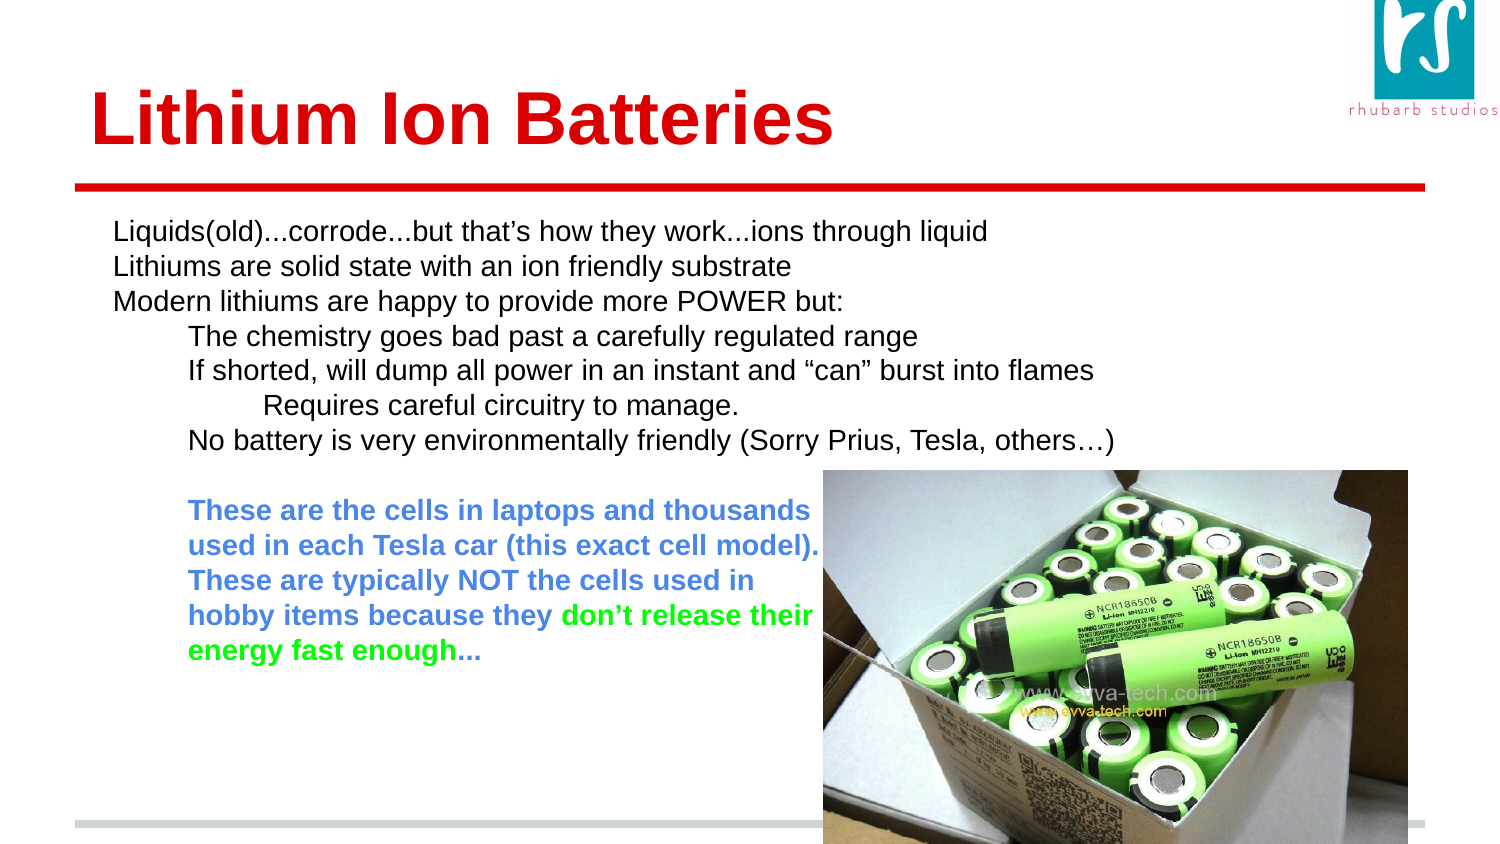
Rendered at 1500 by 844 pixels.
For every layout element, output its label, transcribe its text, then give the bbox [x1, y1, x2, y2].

title Lithium Ion Batteries [75, 33, 1425, 175]
picture [823, 808, 1408, 844]
list Liquids(old)...corrode...but that’s how they work...ions through liquid Lithiums are solid state with an ion friendly substrate Modern lithiums are happy to provide more POWER but: The chemistry goes bad past a carefully regulated range If shorted, will dump all power in an instant and “can” burst into flames Requires careful circuitry to manage. No battery is very environmentally friendly (Sorry Prius, Tesla, others…) These are the cells in laptops and thousands used in each Tesla car (this exact cell model). These are typically NOT the cells used in hobby items because they don’t release their energy fast enough... [75, 196, 1425, 808]
picture [1348, 0, 1500, 118]
